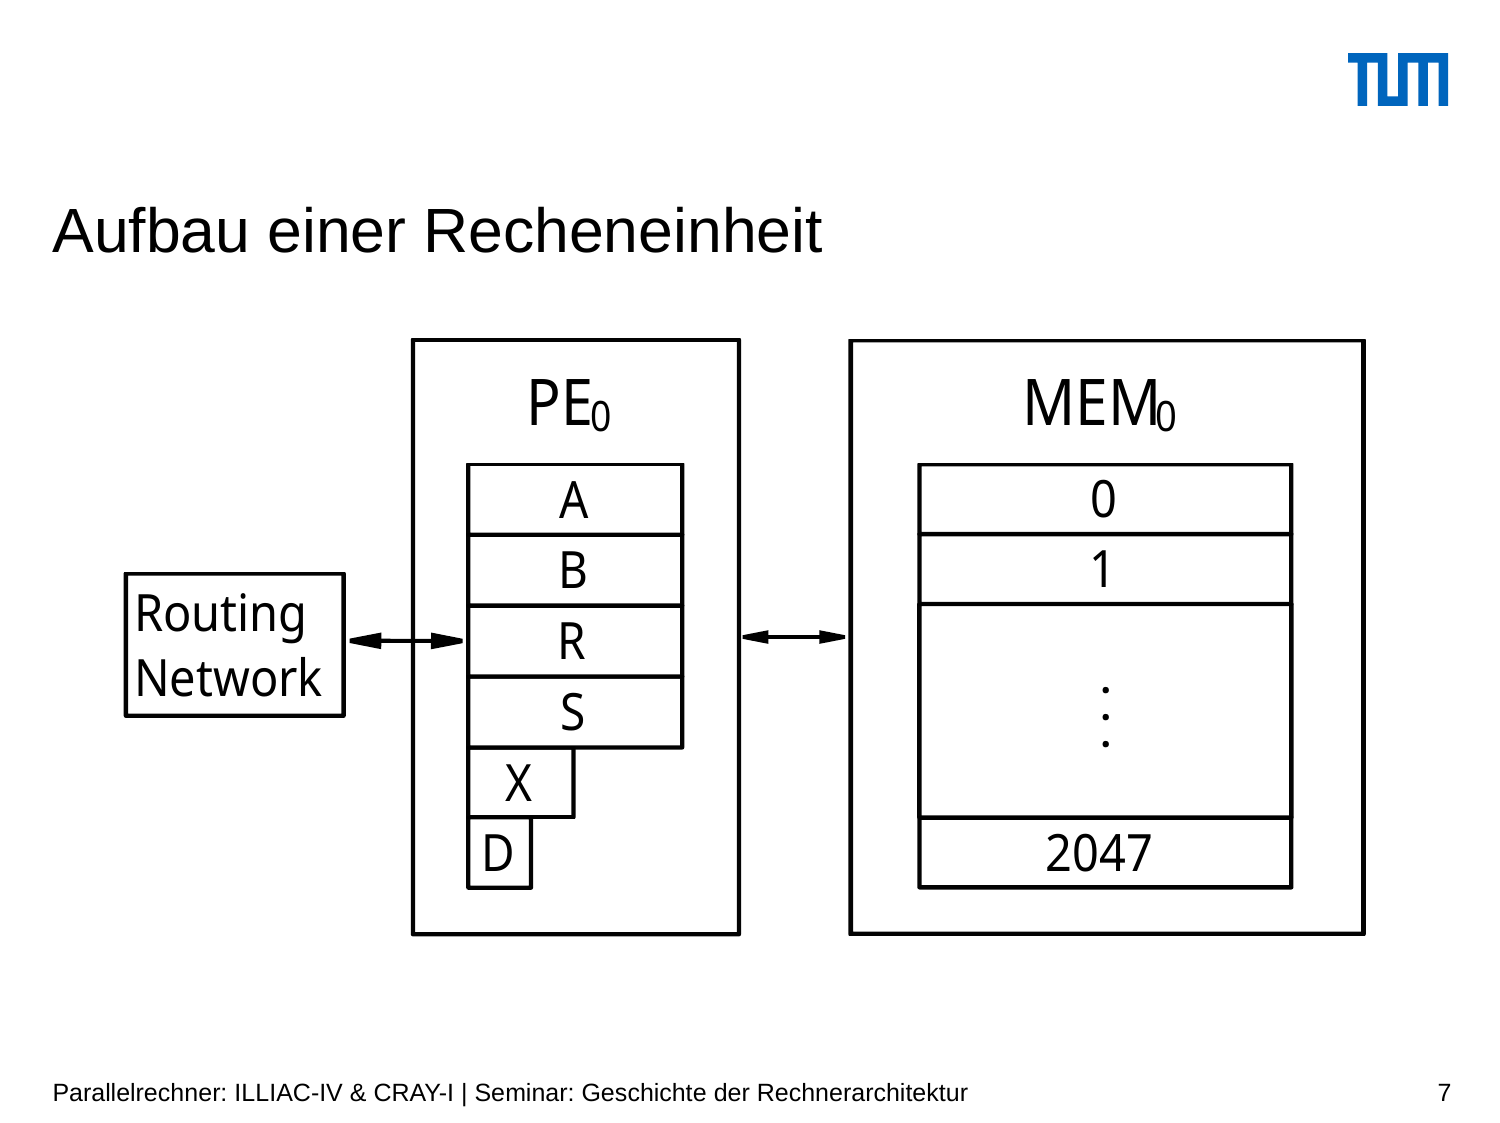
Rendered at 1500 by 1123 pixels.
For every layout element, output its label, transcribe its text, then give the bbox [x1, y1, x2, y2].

title Aufbau einer Recheneinheit [52, 199, 1453, 262]
picture [94, 328, 1385, 945]
